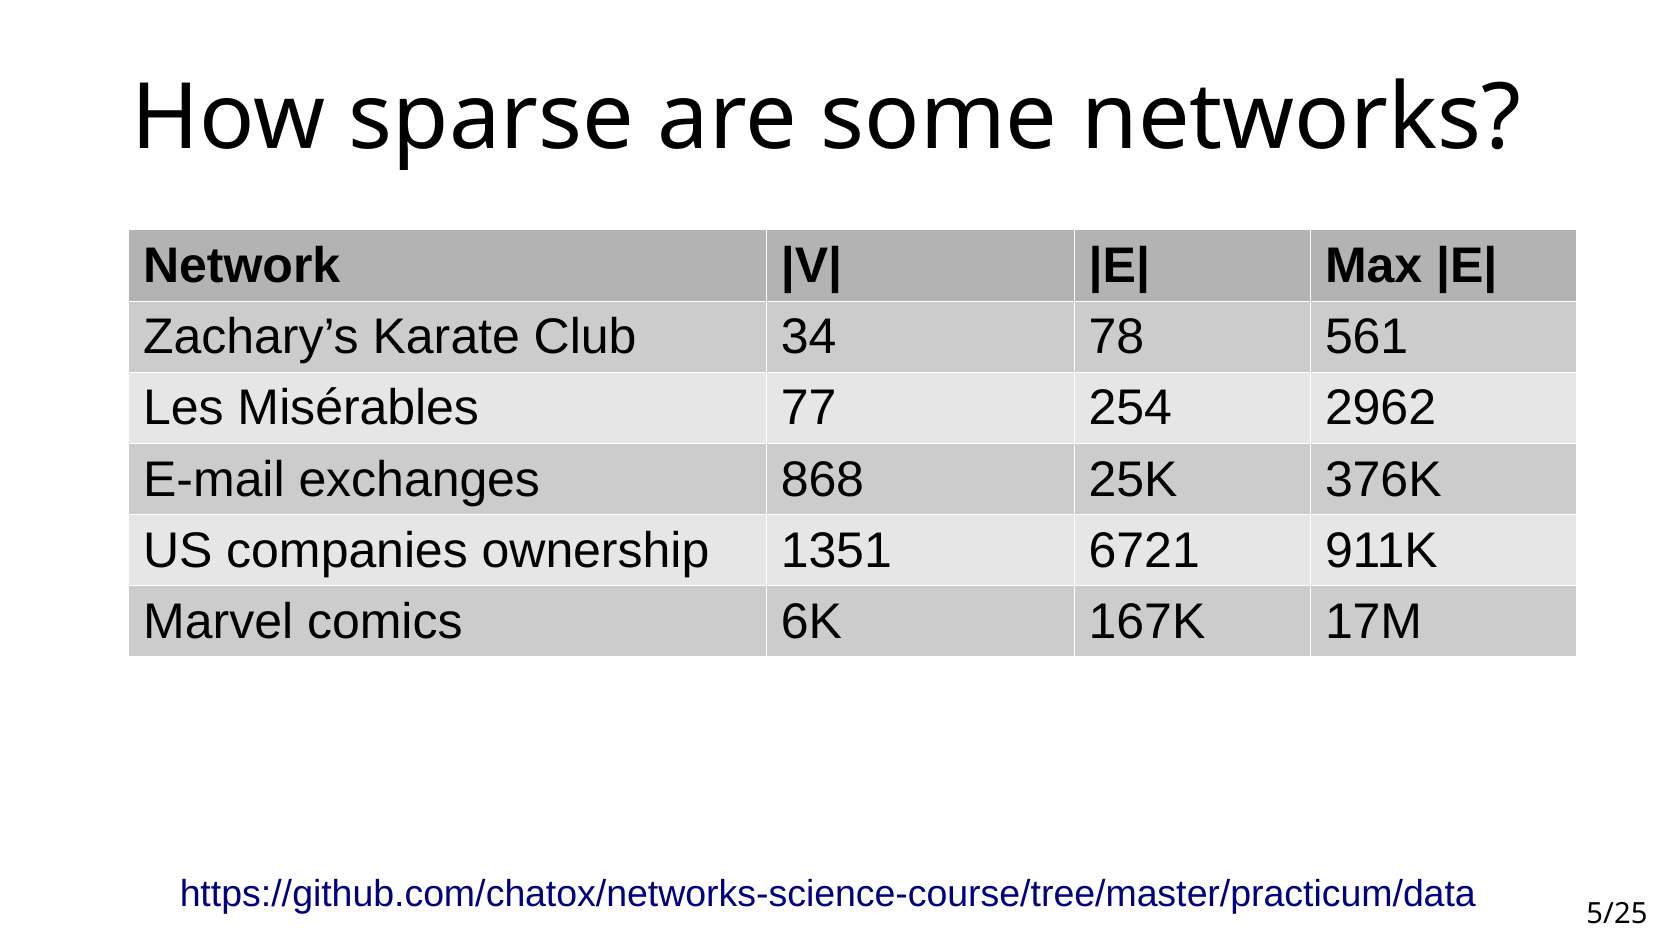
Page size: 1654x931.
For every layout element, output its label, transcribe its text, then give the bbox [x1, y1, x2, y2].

table_cell 6K [767, 586, 1074, 656]
table_cell 17M [1311, 586, 1576, 656]
table_cell 2962 [1311, 373, 1576, 443]
table_cell Les Misérables [129, 373, 766, 443]
table_cell Marvel comics [129, 586, 766, 656]
table_cell US companies ownership [129, 515, 766, 585]
table_cell 254 [1075, 373, 1310, 443]
table_cell 561 [1311, 302, 1576, 372]
table_cell 6721 [1075, 515, 1310, 585]
table_header |V| [767, 230, 1074, 301]
text_box https://github.com/chatox/networks-science-course/tree/master/practicum/data [165, 864, 1492, 922]
table_header Network [129, 230, 766, 301]
table_cell 78 [1075, 302, 1310, 372]
table_header Max |E| [1311, 230, 1576, 301]
table_cell 376K [1311, 444, 1576, 514]
title How sparse are some networks? [82, 1, 1571, 226]
table_cell E-mail exchanges [129, 444, 766, 514]
table_cell 167K [1075, 586, 1310, 656]
table_cell 911K [1311, 515, 1576, 585]
table_cell 868 [767, 444, 1074, 514]
table_cell 1351 [767, 515, 1074, 585]
table_cell 25K [1075, 444, 1310, 514]
table_cell 34 [767, 302, 1074, 372]
table_cell Zachary’s Karate Club [129, 302, 766, 372]
table_header |E| [1075, 230, 1310, 301]
table_cell 77 [767, 373, 1074, 443]
